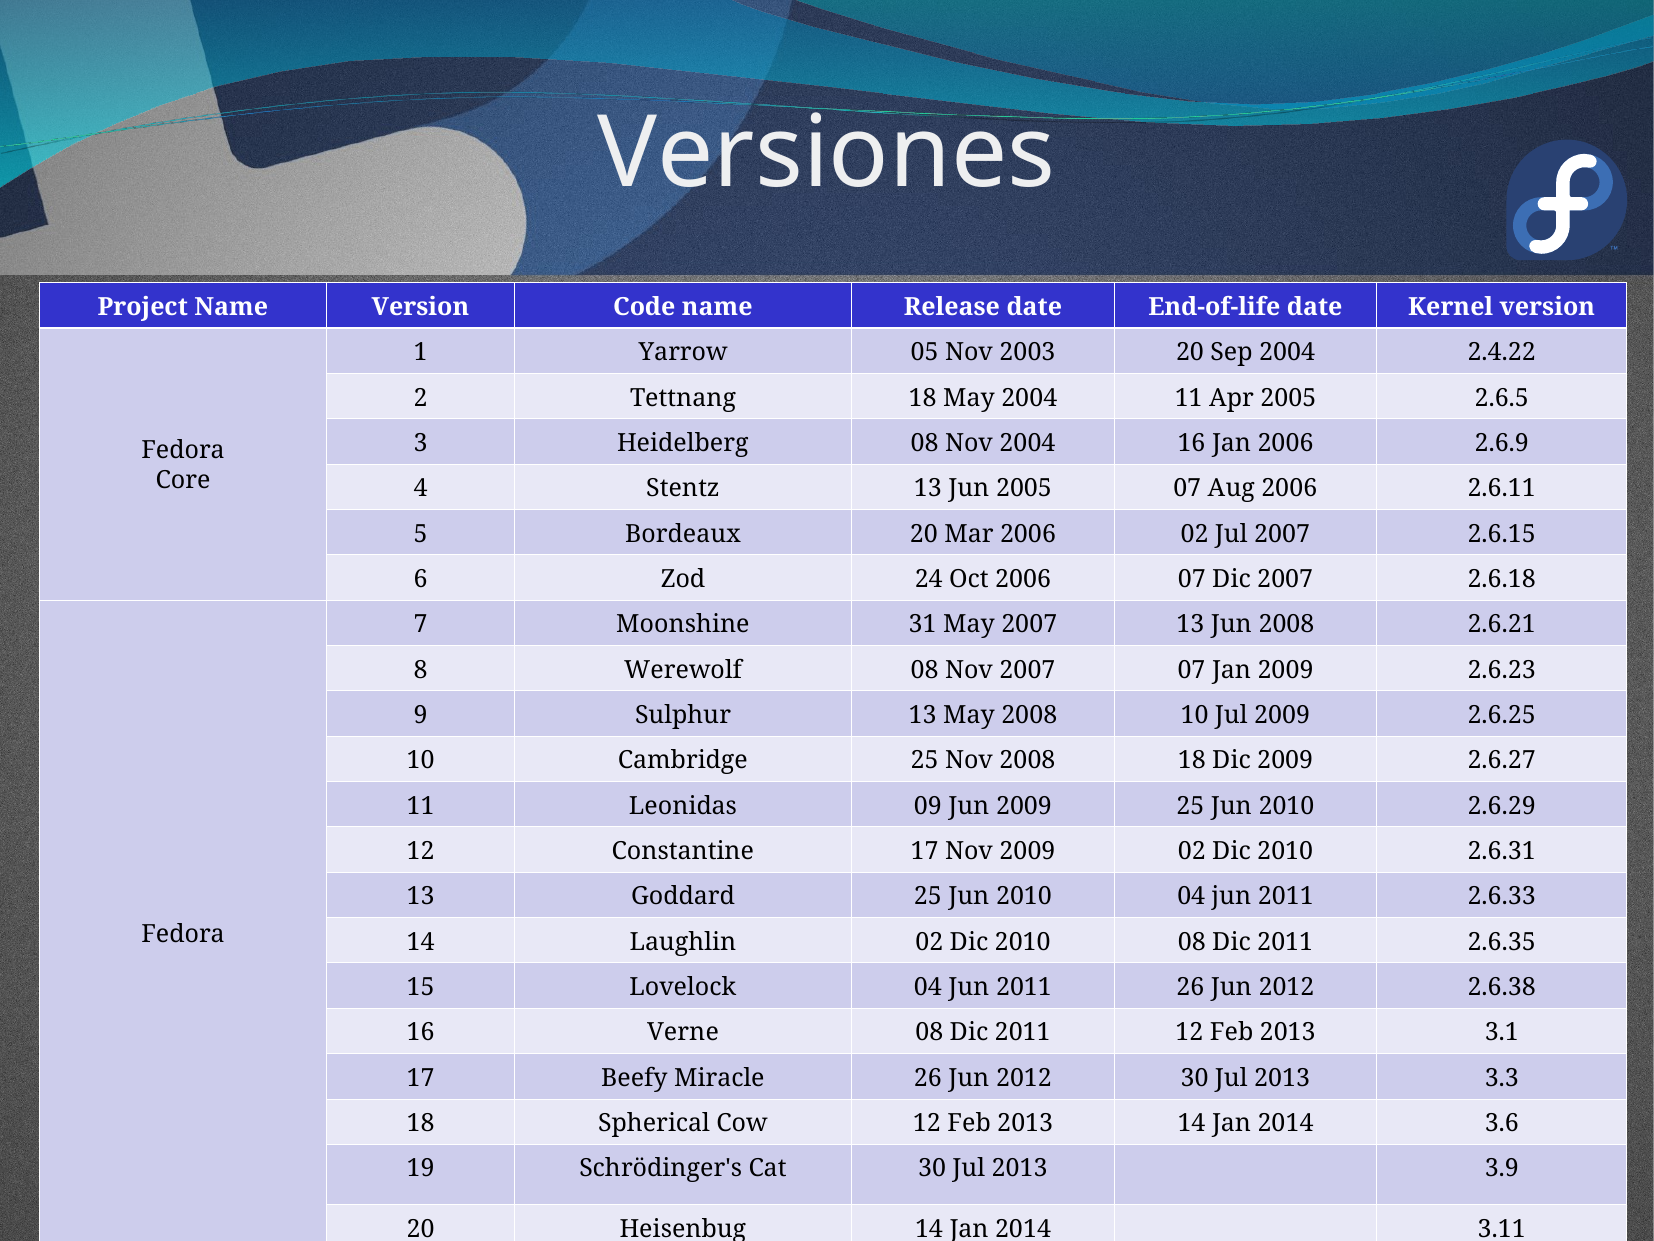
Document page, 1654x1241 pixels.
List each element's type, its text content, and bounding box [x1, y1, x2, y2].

table_cell 13 [327, 873, 514, 917]
table_cell 08 Dic 2011 [852, 1009, 1114, 1053]
table_cell Heisenbug [515, 1205, 851, 1241]
table_cell 2.6.31 [1377, 827, 1626, 872]
table_header Version [327, 283, 514, 327]
table_cell 14 Jan 2014 [1115, 1100, 1376, 1144]
table_cell 20 Sep 2004 [1115, 329, 1376, 373]
table_cell 19 [327, 1145, 514, 1204]
table_cell 2.6.29 [1377, 782, 1626, 826]
table_cell 2.6.15 [1377, 510, 1626, 554]
table_cell 16 [327, 1009, 514, 1053]
table_cell 2.6.9 [1377, 419, 1626, 464]
table_cell 8 [327, 646, 514, 690]
table_cell 20 [327, 1205, 514, 1241]
table_cell 12 [327, 827, 514, 872]
table_cell Cambridge [515, 737, 851, 781]
table_cell [1115, 1205, 1376, 1241]
table_cell 05 Nov 2003 [852, 329, 1114, 373]
table_cell 25 Nov 2008 [852, 737, 1114, 781]
table_cell Goddard [515, 873, 851, 917]
table_cell Fedora [40, 601, 326, 1241]
table_cell 7 [327, 601, 514, 645]
table_cell 15 [327, 963, 514, 1008]
table_header Release date [852, 283, 1114, 327]
table_cell 13 Jun 2008 [1115, 601, 1376, 645]
table_cell 4 [327, 465, 514, 509]
table_cell 17 Nov 2009 [852, 827, 1114, 872]
table_cell Laughlin [515, 918, 851, 962]
table_cell 31 May 2007 [852, 601, 1114, 645]
table_cell 25 Jun 2010 [1115, 782, 1376, 826]
table_cell 02 Jul 2007 [1115, 510, 1376, 554]
table_cell [1115, 1145, 1376, 1204]
table_cell 3.3 [1377, 1054, 1626, 1099]
table_cell 14 Jan 2014 [852, 1205, 1114, 1241]
table_cell Verne [515, 1009, 851, 1053]
table_cell 08 Nov 2007 [852, 646, 1114, 690]
table_cell 18 [327, 1100, 514, 1144]
table_cell 11 [327, 782, 514, 826]
table_header Project Name [40, 283, 326, 327]
table_cell 3.1 [1377, 1009, 1626, 1053]
table_cell 07 Jan 2009 [1115, 646, 1376, 690]
table_cell 3 [327, 419, 514, 464]
table_cell Lovelock [515, 963, 851, 1008]
table_cell 26 Jun 2012 [852, 1054, 1114, 1099]
table_cell 2.6.23 [1377, 646, 1626, 690]
table_cell 18 Dic 2009 [1115, 737, 1376, 781]
table_cell 13 Jun 2005 [852, 465, 1114, 509]
table_cell 30 Jul 2013 [1115, 1054, 1376, 1099]
table_cell Tettnang [515, 374, 851, 418]
table_cell 17 [327, 1054, 514, 1099]
table_cell 10 [327, 737, 514, 781]
table_cell Werewolf [515, 646, 851, 690]
table_header Code name [515, 283, 851, 327]
table_cell 25 Jun 2010 [852, 873, 1114, 917]
table_cell 07 Dic 2007 [1115, 555, 1376, 600]
table_cell 2.6.25 [1377, 691, 1626, 736]
table_cell 11 Apr 2005 [1115, 374, 1376, 418]
table_cell Spherical Cow [515, 1100, 851, 1144]
table_cell 02 Dic 2010 [852, 918, 1114, 962]
table_cell Constantine [515, 827, 851, 872]
table_cell 5 [327, 510, 514, 554]
table_cell 08 Dic 2011 [1115, 918, 1376, 962]
table_cell 24 Oct 2006 [852, 555, 1114, 600]
table_cell 2.6.5 [1377, 374, 1626, 418]
table_cell 2.6.21 [1377, 601, 1626, 645]
table_cell 13 May 2008 [852, 691, 1114, 736]
table_cell 20 Mar 2006 [852, 510, 1114, 554]
table_header End-of-life date [1115, 283, 1376, 327]
table_cell 14 [327, 918, 514, 962]
table_cell 2 [327, 374, 514, 418]
table_cell Schrödinger's Cat [515, 1145, 851, 1204]
table_cell Heidelberg [515, 419, 851, 464]
table_cell 04 jun 2011 [1115, 873, 1376, 917]
table_cell 09 Jun 2009 [852, 782, 1114, 826]
table_cell Fedora Core [40, 329, 326, 600]
table_cell Yarrow [515, 329, 851, 373]
table_cell 3.6 [1377, 1100, 1626, 1144]
table_cell 02 Dic 2010 [1115, 827, 1376, 872]
text_box Versiones [88, 47, 1565, 254]
table_cell 12 Feb 2013 [1115, 1009, 1376, 1053]
table_cell Zod [515, 555, 851, 600]
table_cell Beefy Miracle [515, 1054, 851, 1099]
table_cell Stentz [515, 465, 851, 509]
table_cell 9 [327, 691, 514, 736]
table_cell 08 Nov 2004 [852, 419, 1114, 464]
table_cell 3.9 [1377, 1145, 1626, 1204]
table_cell Bordeaux [515, 510, 851, 554]
table_header Kernel version [1377, 283, 1626, 327]
table_cell 2.6.18 [1377, 555, 1626, 600]
picture [0, 0, 1654, 1241]
table_cell 1 [327, 329, 514, 373]
table_cell 2.6.38 [1377, 963, 1626, 1008]
table_cell 2.6.35 [1377, 918, 1626, 962]
table_cell Moonshine [515, 601, 851, 645]
table_cell 26 Jun 2012 [1115, 963, 1376, 1008]
table_cell 2.6.11 [1377, 465, 1626, 509]
table_cell 04 Jun 2011 [852, 963, 1114, 1008]
table_cell 3.11 [1377, 1205, 1626, 1241]
table_cell 30 Jul 2013 [852, 1145, 1114, 1204]
table_cell Leonidas [515, 782, 851, 826]
table_cell 07 Aug 2006 [1115, 465, 1376, 509]
table_cell 12 Feb 2013 [852, 1100, 1114, 1144]
table_cell 2.4.22 [1377, 329, 1626, 373]
table_cell 16 Jan 2006 [1115, 419, 1376, 464]
table_cell 18 May 2004 [852, 374, 1114, 418]
table_cell 2.6.27 [1377, 737, 1626, 781]
table_cell 6 [327, 555, 514, 600]
table_cell Sulphur [515, 691, 851, 736]
table_cell 2.6.33 [1377, 873, 1626, 917]
table_cell 10 Jul 2009 [1115, 691, 1376, 736]
